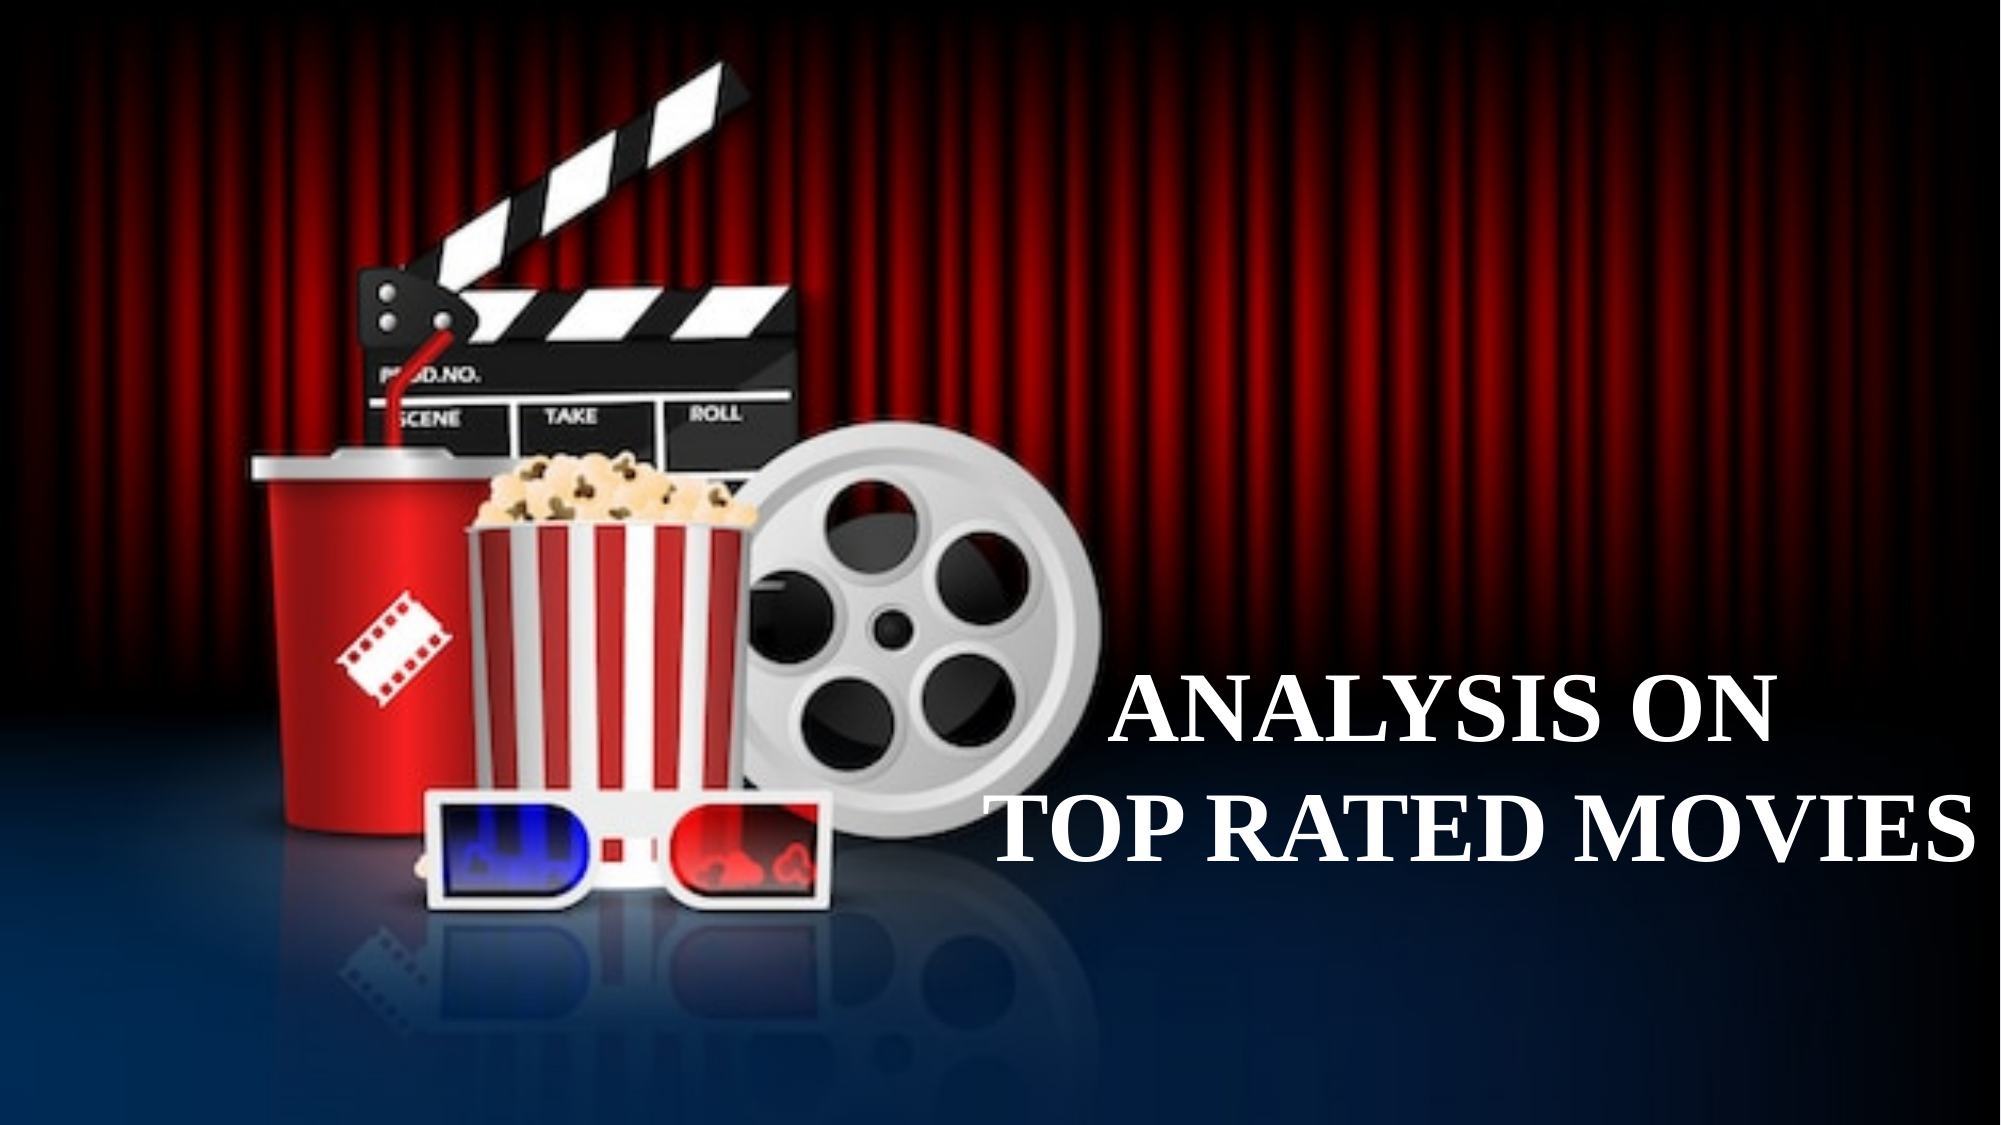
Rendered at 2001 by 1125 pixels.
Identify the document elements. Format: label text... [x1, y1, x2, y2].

picture [0, 0, 2000, 1125]
text_box ANALYSIS ON TOP RATED MOVIES [967, 633, 2000, 937]
